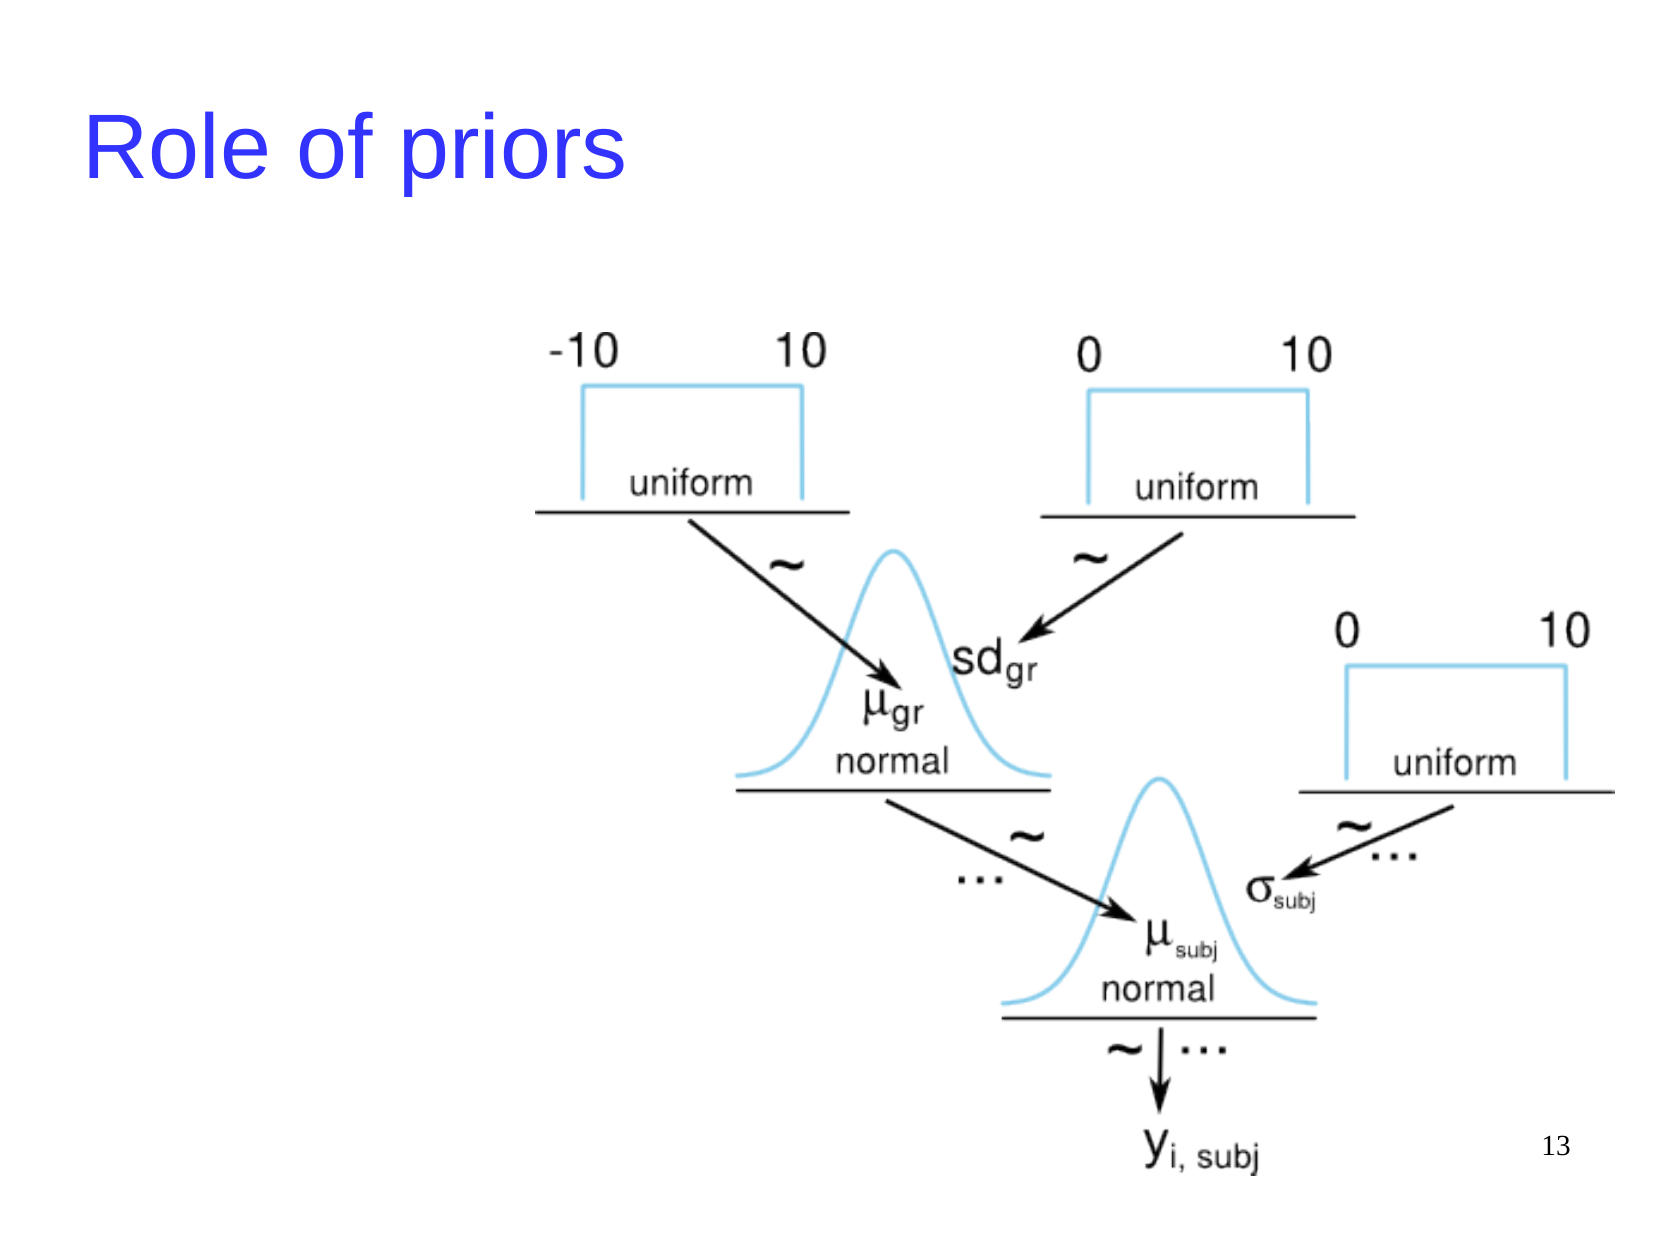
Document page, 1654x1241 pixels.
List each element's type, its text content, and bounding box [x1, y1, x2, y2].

picture [535, 332, 1615, 1176]
title Role of priors [82, 43, 1571, 251]
